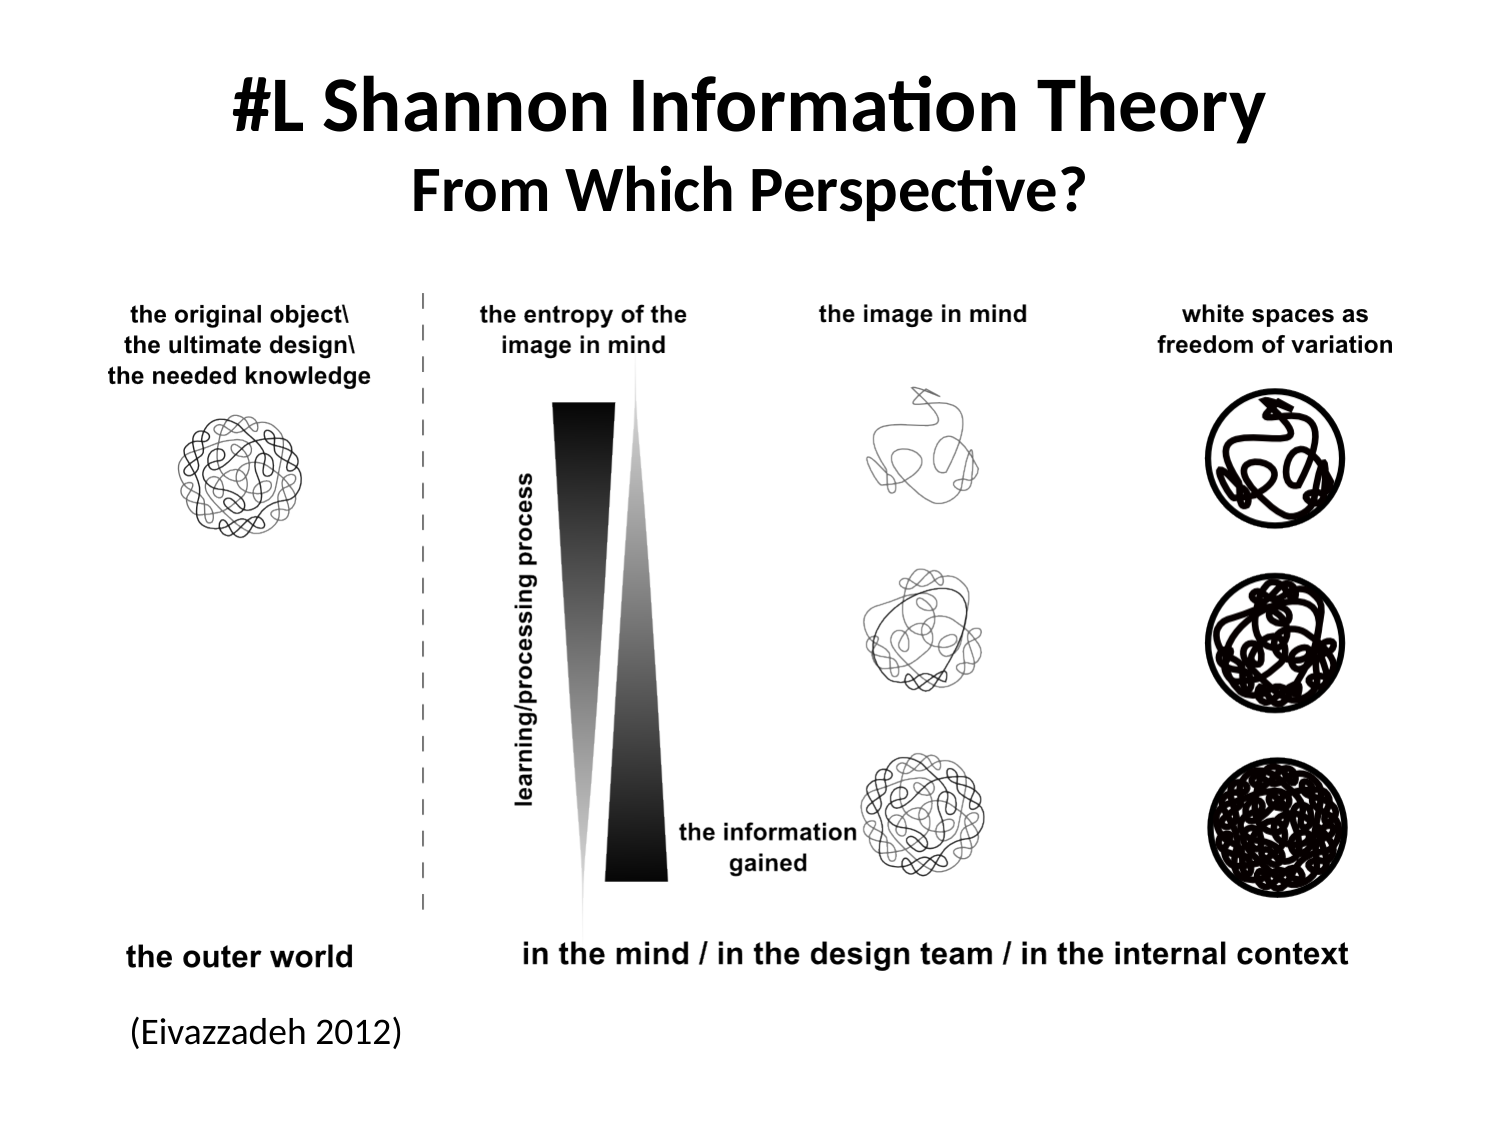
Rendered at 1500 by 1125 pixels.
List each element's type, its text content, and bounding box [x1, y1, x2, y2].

picture [83, 268, 1417, 999]
title #L Shannon Information Theory From Which Perspective? [75, 45, 1425, 233]
text_box (Eivazzadeh 2012) [114, 999, 418, 1060]
